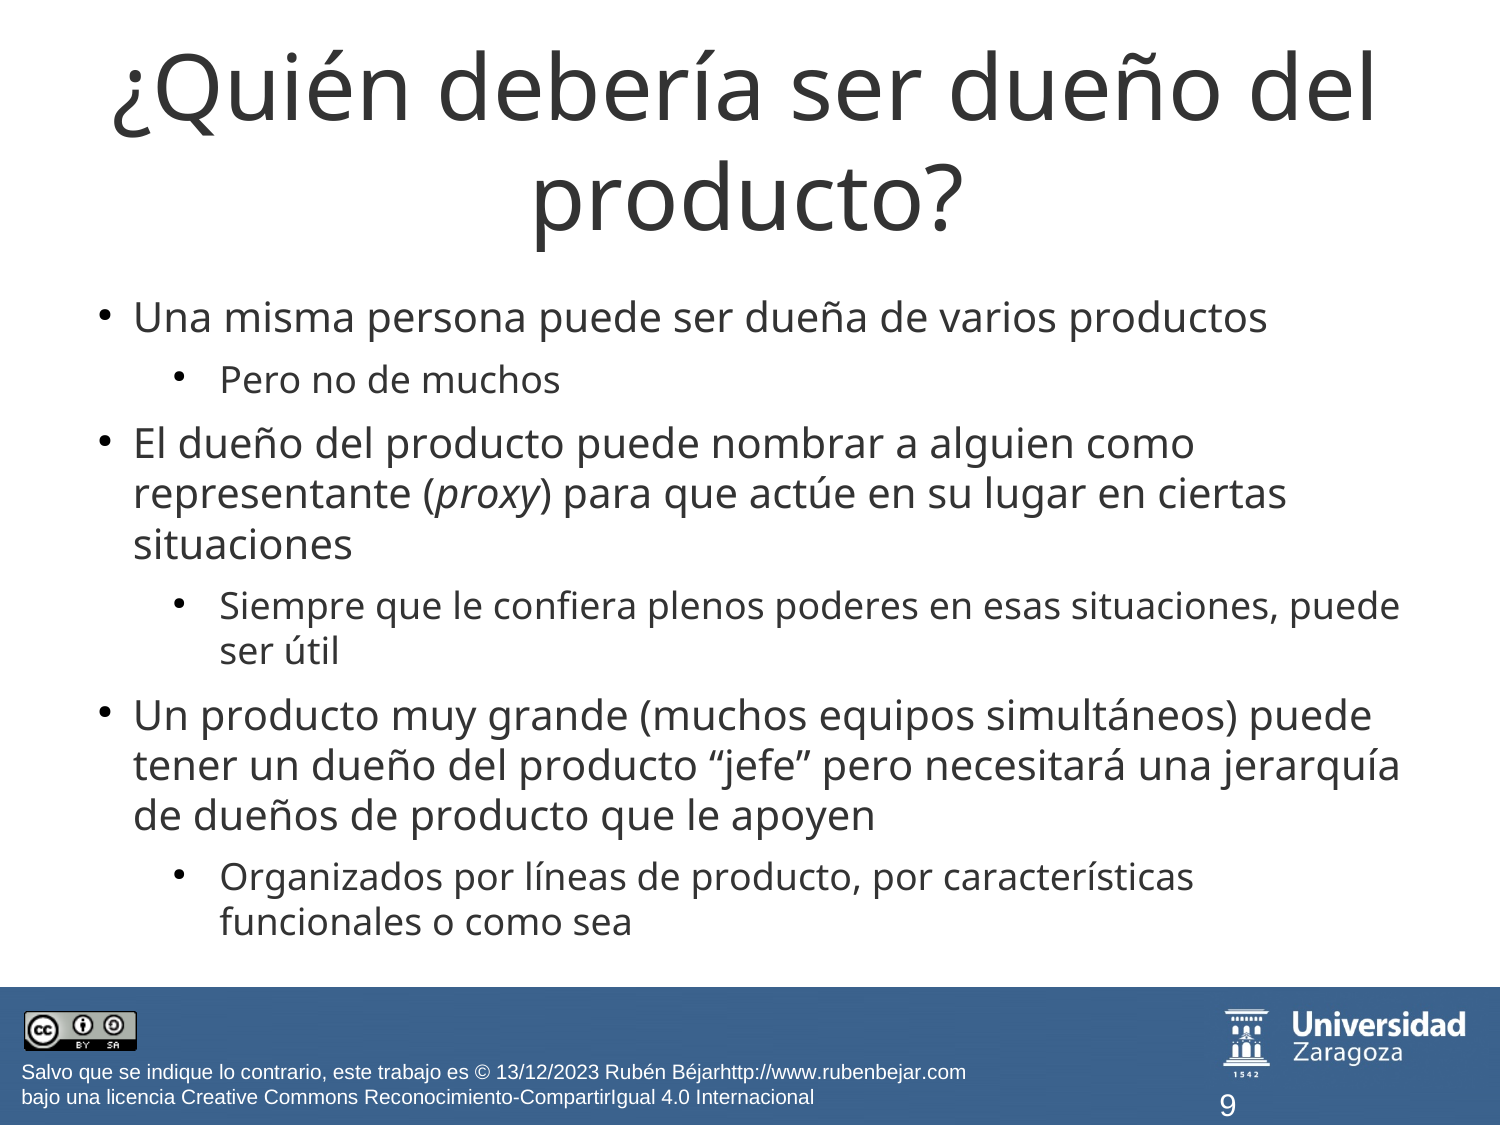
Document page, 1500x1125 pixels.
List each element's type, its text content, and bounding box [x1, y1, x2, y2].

picture [0, 987, 1500, 1125]
list Una misma persona puede ser dueña de varios productos Pero no de muchos El dueño del producto puede nombrar a alguien como representante (proxy) para que actúe en su lugar en ciertas situaciones Siempre que le confiera plenos poderes en esas situaciones, puede ser útil Un producto muy grande (muchos equipos simultáneos) puede tener un dueño del producto “jefe” pero necesitará una jerarquía de dueños de producto que le apoyen Organizados por líneas de producto, por características funcionales o como sea [82, 283, 1418, 957]
title ¿Quién debería ser dueño del producto? [74, 21, 1420, 257]
